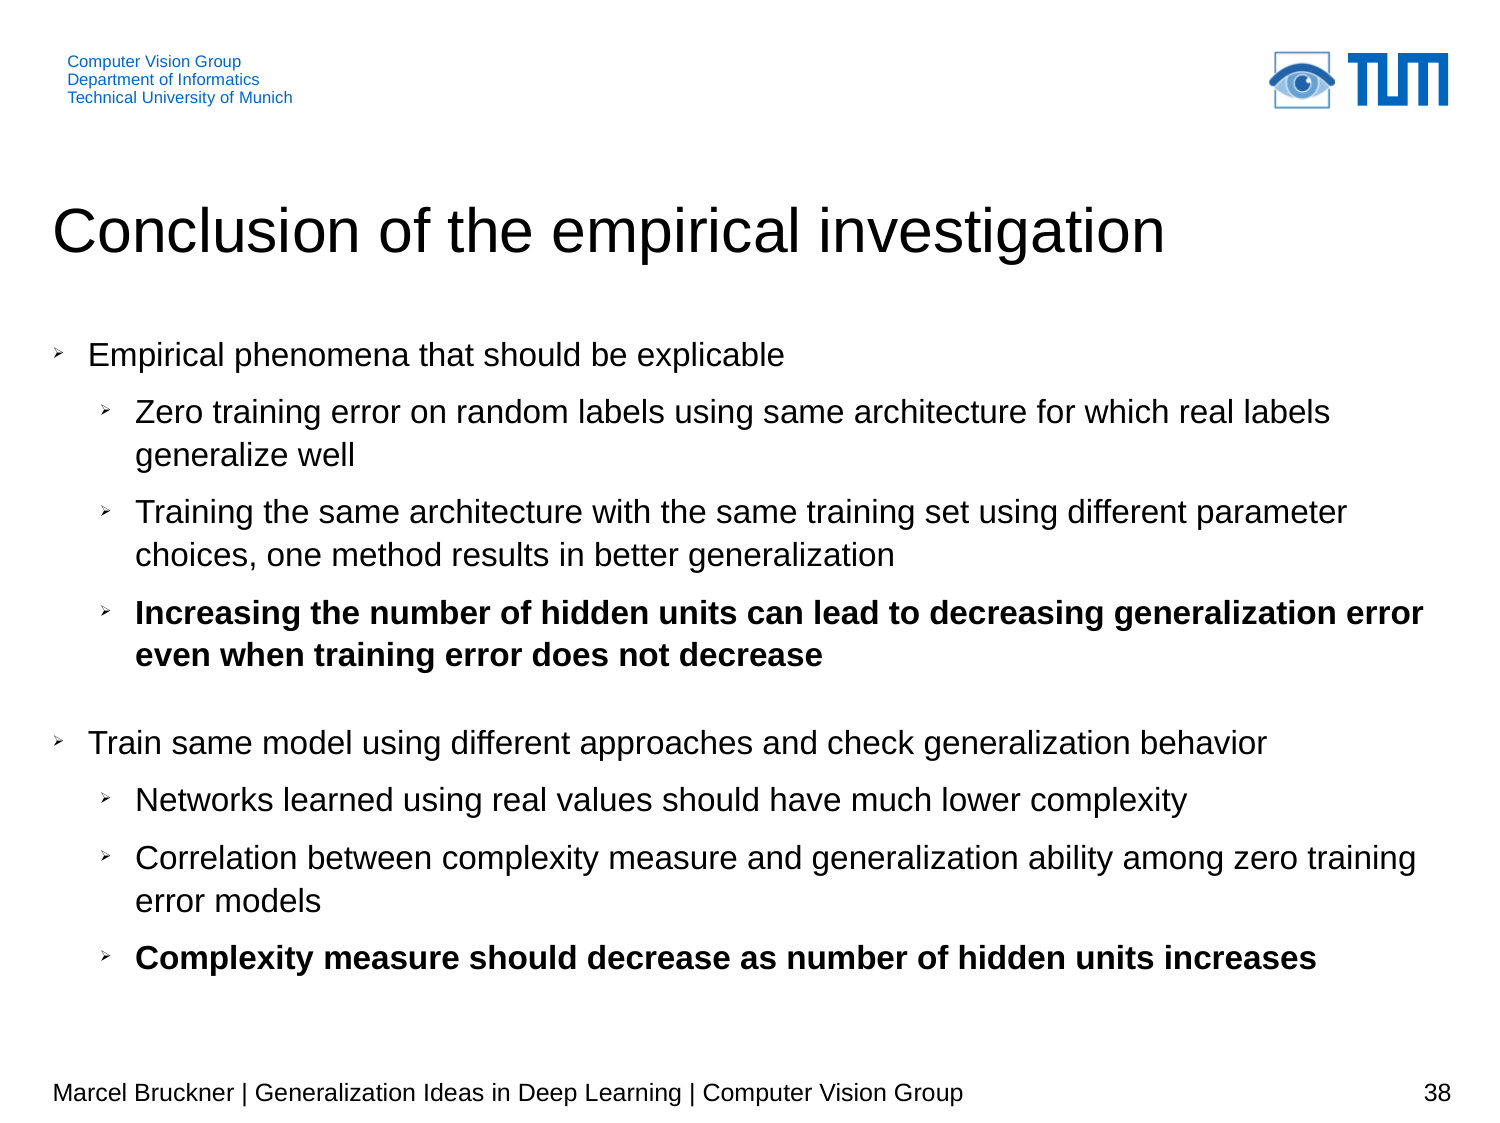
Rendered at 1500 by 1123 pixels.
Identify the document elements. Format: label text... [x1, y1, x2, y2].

list Empirical phenomena that should be explicable Zero training error on random labels using same architecture for which real labels generalize well Training the same architecture with the same training set using different parameter choices, one method results in better generalization Increasing the number of hidden units can lead to decreasing generalization error even when training error does not decrease Train same model using different approaches and check generalization behavior Networks learned using real values should have much lower complexity Correlation between complexity measure and generalization ability among zero training error models Complexity measure should decrease as number of hidden units increases [52, 330, 1453, 977]
title Conclusion of the empirical investigation [52, 195, 1453, 266]
picture [1269, 47, 1335, 113]
